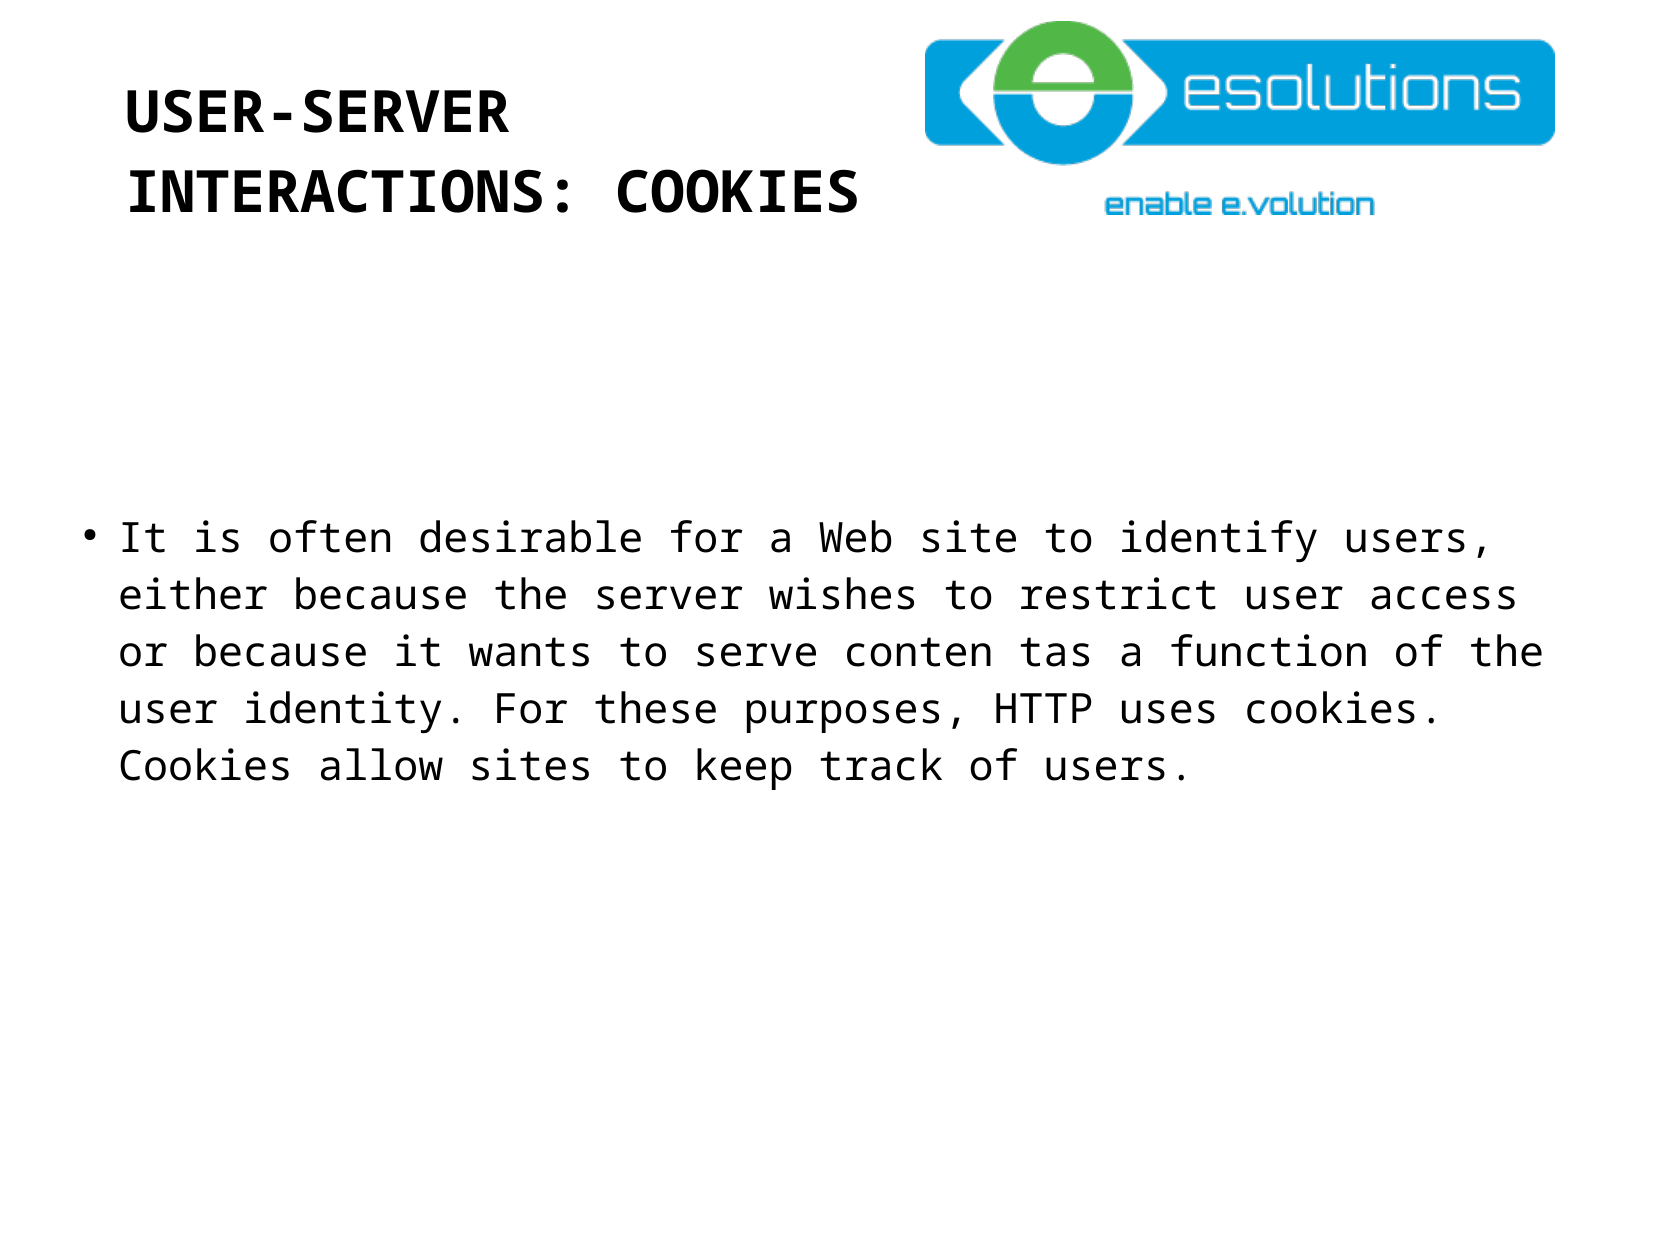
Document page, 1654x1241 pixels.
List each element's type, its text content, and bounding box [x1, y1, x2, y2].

picture [1307, 64, 1319, 110]
picture [1444, 75, 1479, 110]
picture [1197, 201, 1208, 205]
picture [1360, 201, 1370, 215]
picture [1485, 75, 1521, 110]
picture [925, 21, 1555, 215]
picture [1130, 201, 1139, 215]
picture [1169, 201, 1179, 211]
picture [1390, 75, 1396, 110]
subtitle It is often desirable for a Web site to identify users, either because the server wishes to restrict user access or because it wants to serve conten tas a function of the user identity. For these purposes, HTTP uses cookies. Cookies allow sites to keep track of users. [82, 215, 1571, 1086]
picture [1403, 75, 1438, 110]
picture [1267, 75, 1302, 110]
picture [1110, 201, 1120, 205]
picture [1366, 64, 1385, 110]
picture [1226, 75, 1261, 110]
picture [1340, 201, 1351, 211]
picture [1185, 75, 1220, 110]
text_box USER-SERVER INTERACTIONS: COOKIES [75, 63, 916, 217]
picture [1226, 201, 1236, 205]
picture [1325, 75, 1361, 110]
